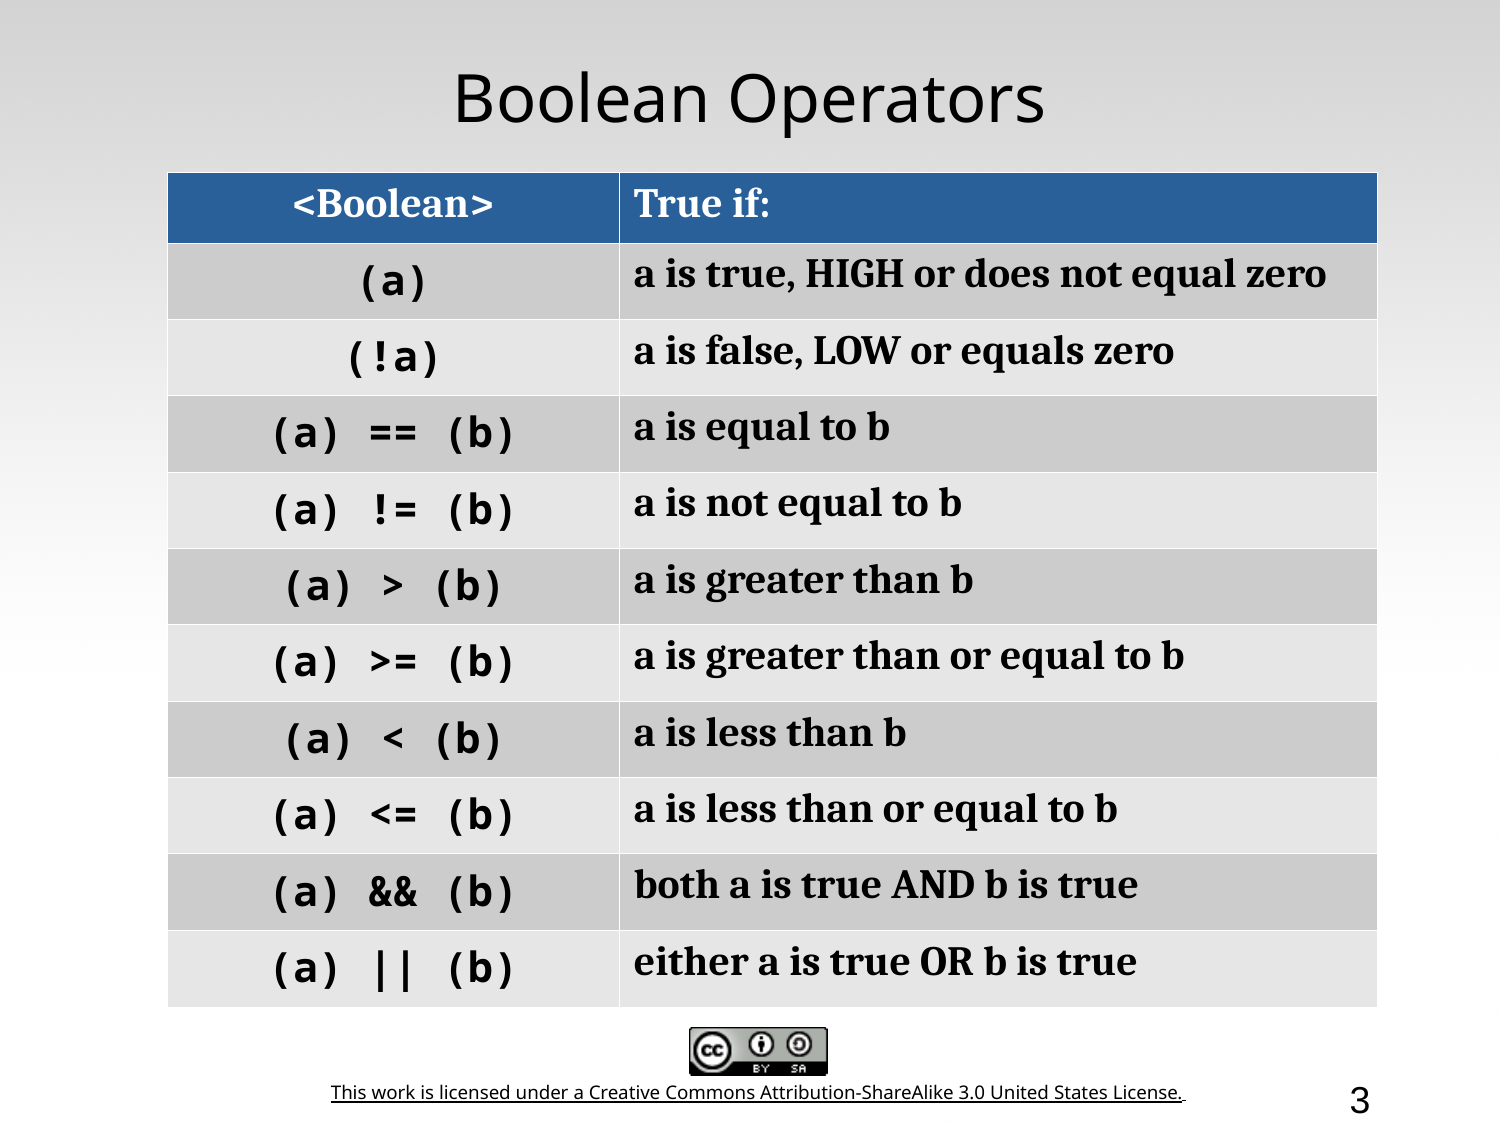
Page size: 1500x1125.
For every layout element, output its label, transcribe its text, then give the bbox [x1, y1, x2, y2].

table_cell a is less than b [620, 702, 1377, 777]
table_cell a is greater than b [620, 549, 1377, 624]
table_cell (a) > (b) [168, 549, 619, 624]
table_cell a is not equal to b [620, 473, 1377, 548]
table_cell (a) && (b) [168, 854, 619, 930]
table_cell (a) != (b) [168, 473, 619, 548]
table_cell either a is true OR b is true [620, 931, 1377, 1007]
table_cell a is true, HIGH or does not equal zero [620, 244, 1377, 319]
table_cell a is less than or equal to b [620, 778, 1377, 853]
table_cell (a) >= (b) [168, 625, 619, 701]
picture [0, 0, 1500, 1125]
table_cell (a) <= (b) [168, 778, 619, 853]
table_cell a is equal to b [620, 396, 1377, 472]
table_cell (a) [168, 244, 619, 319]
table_cell (a) || (b) [168, 931, 619, 1007]
table_cell both a is true AND b is true [620, 854, 1377, 930]
table_cell (a) == (b) [168, 396, 619, 472]
table_cell a is greater than or equal to b [620, 625, 1377, 701]
title Boolean Operators [112, 2, 1388, 190]
table_cell (!a) [168, 320, 619, 395]
table_header True if: [620, 173, 1377, 243]
table_header <Boolean> [168, 173, 619, 243]
table_cell a is false, LOW or equals zero [620, 320, 1377, 395]
table_cell (a) < (b) [168, 702, 619, 777]
